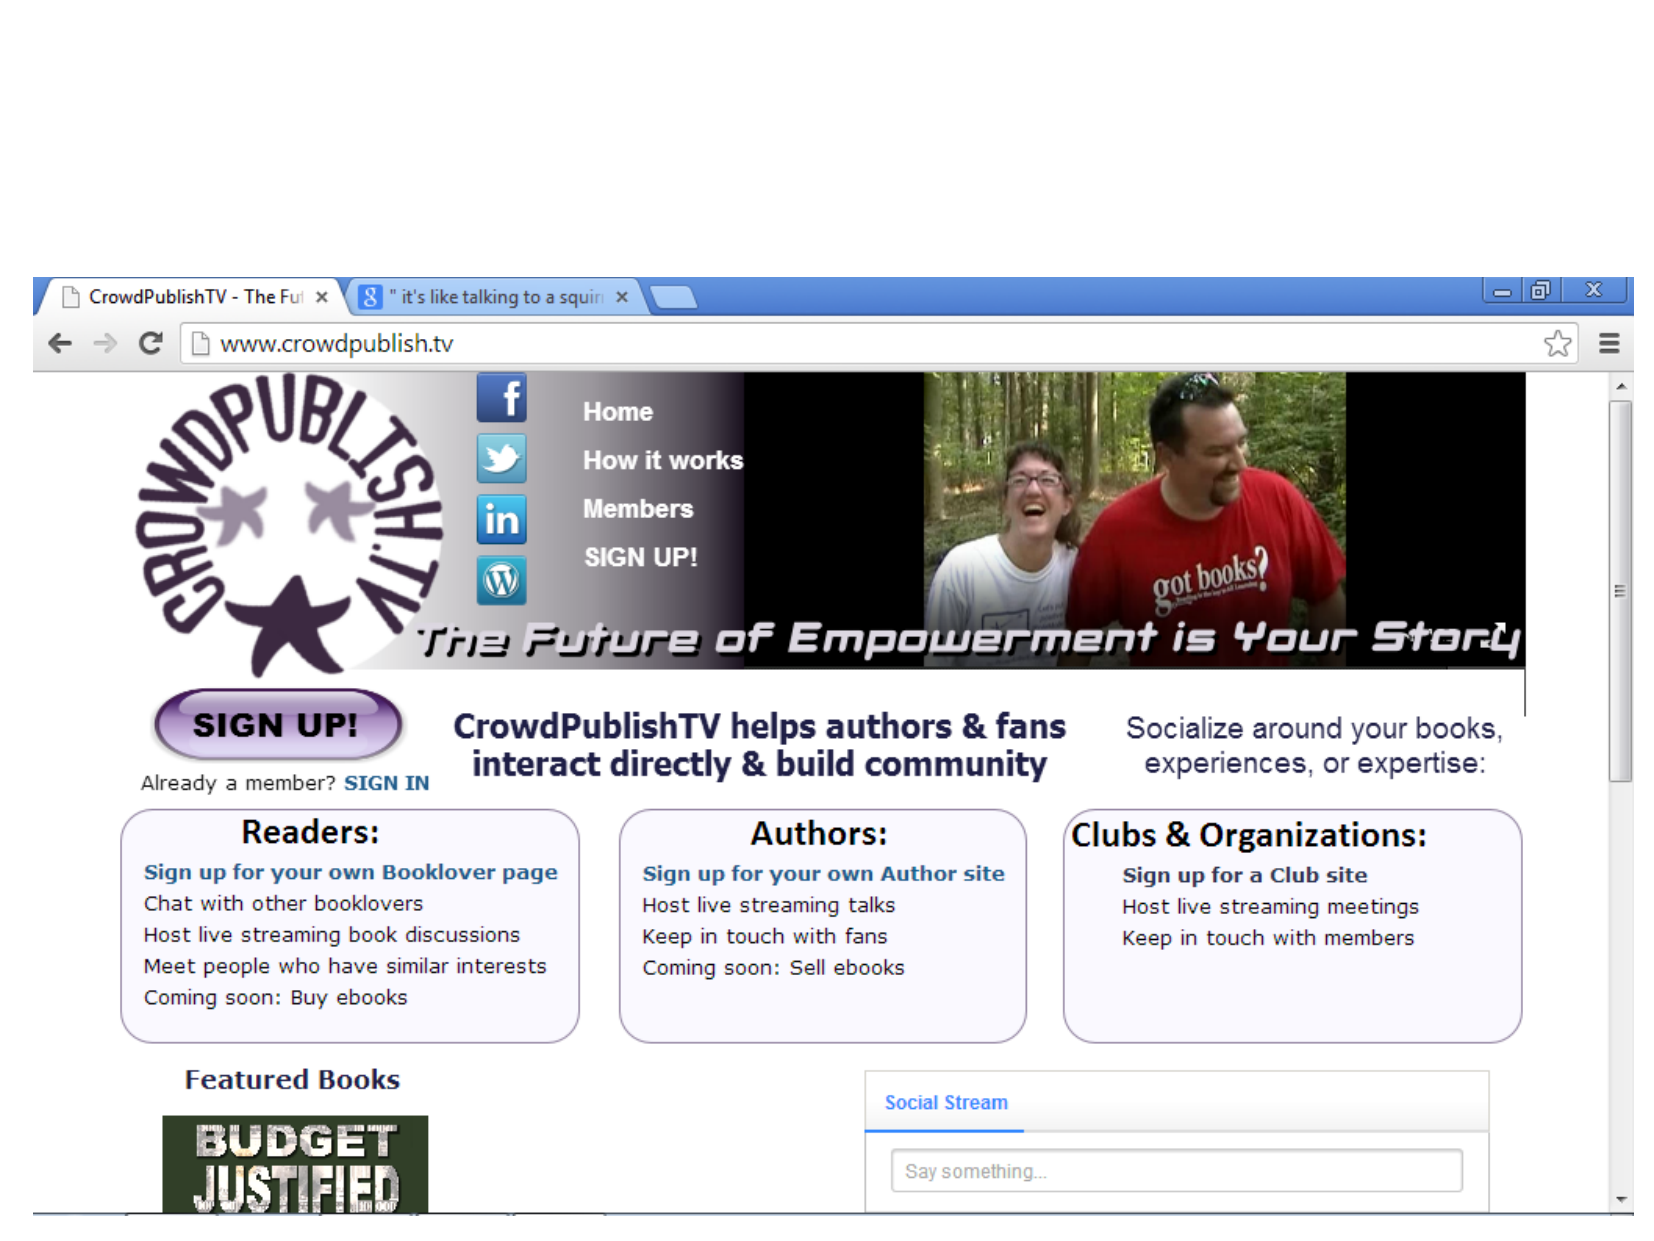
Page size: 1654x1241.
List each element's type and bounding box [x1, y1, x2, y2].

picture [33, 277, 1634, 1216]
